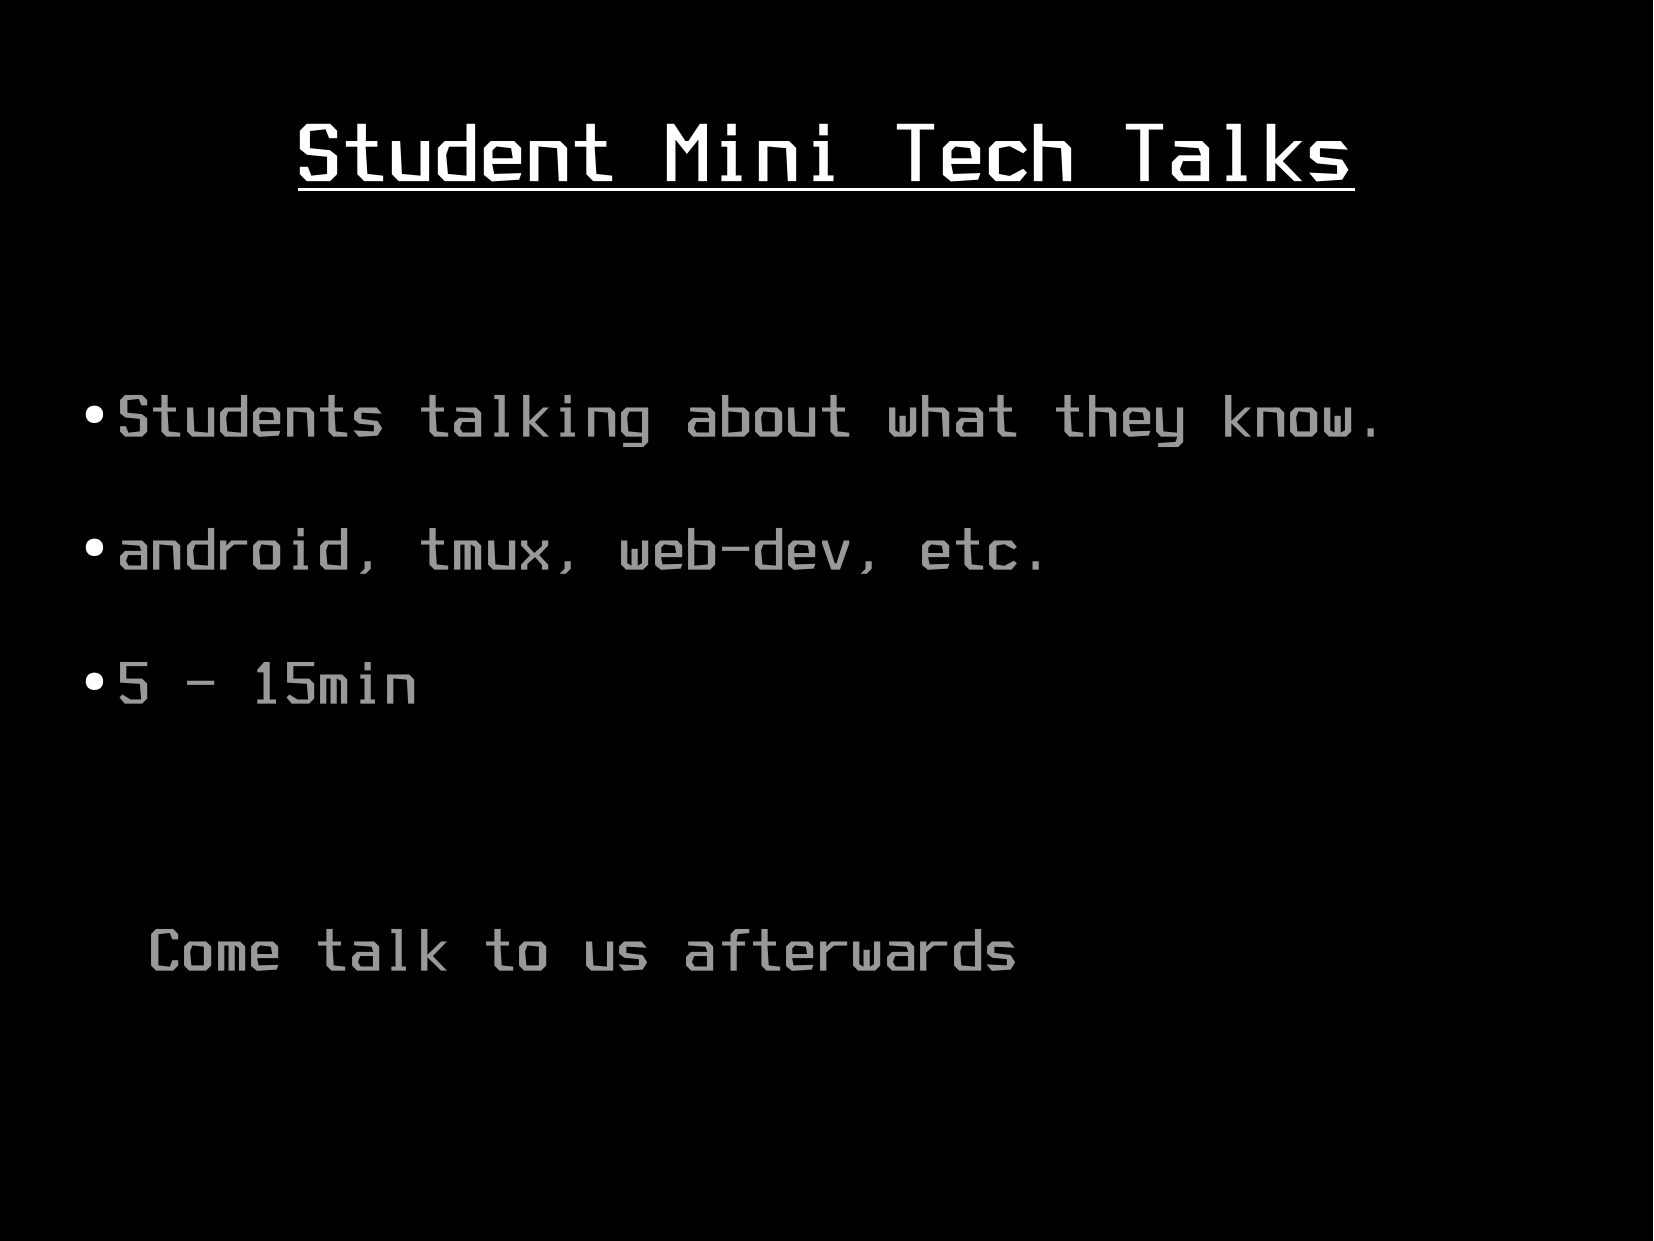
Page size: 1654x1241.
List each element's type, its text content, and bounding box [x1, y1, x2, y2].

subtitle Students talking about what they know. android, tmux, web-dev, etc. 5 - 15min Come talk to us afterwards [82, 290, 1571, 1010]
title Student Mini Tech Talks [82, 49, 1571, 257]
